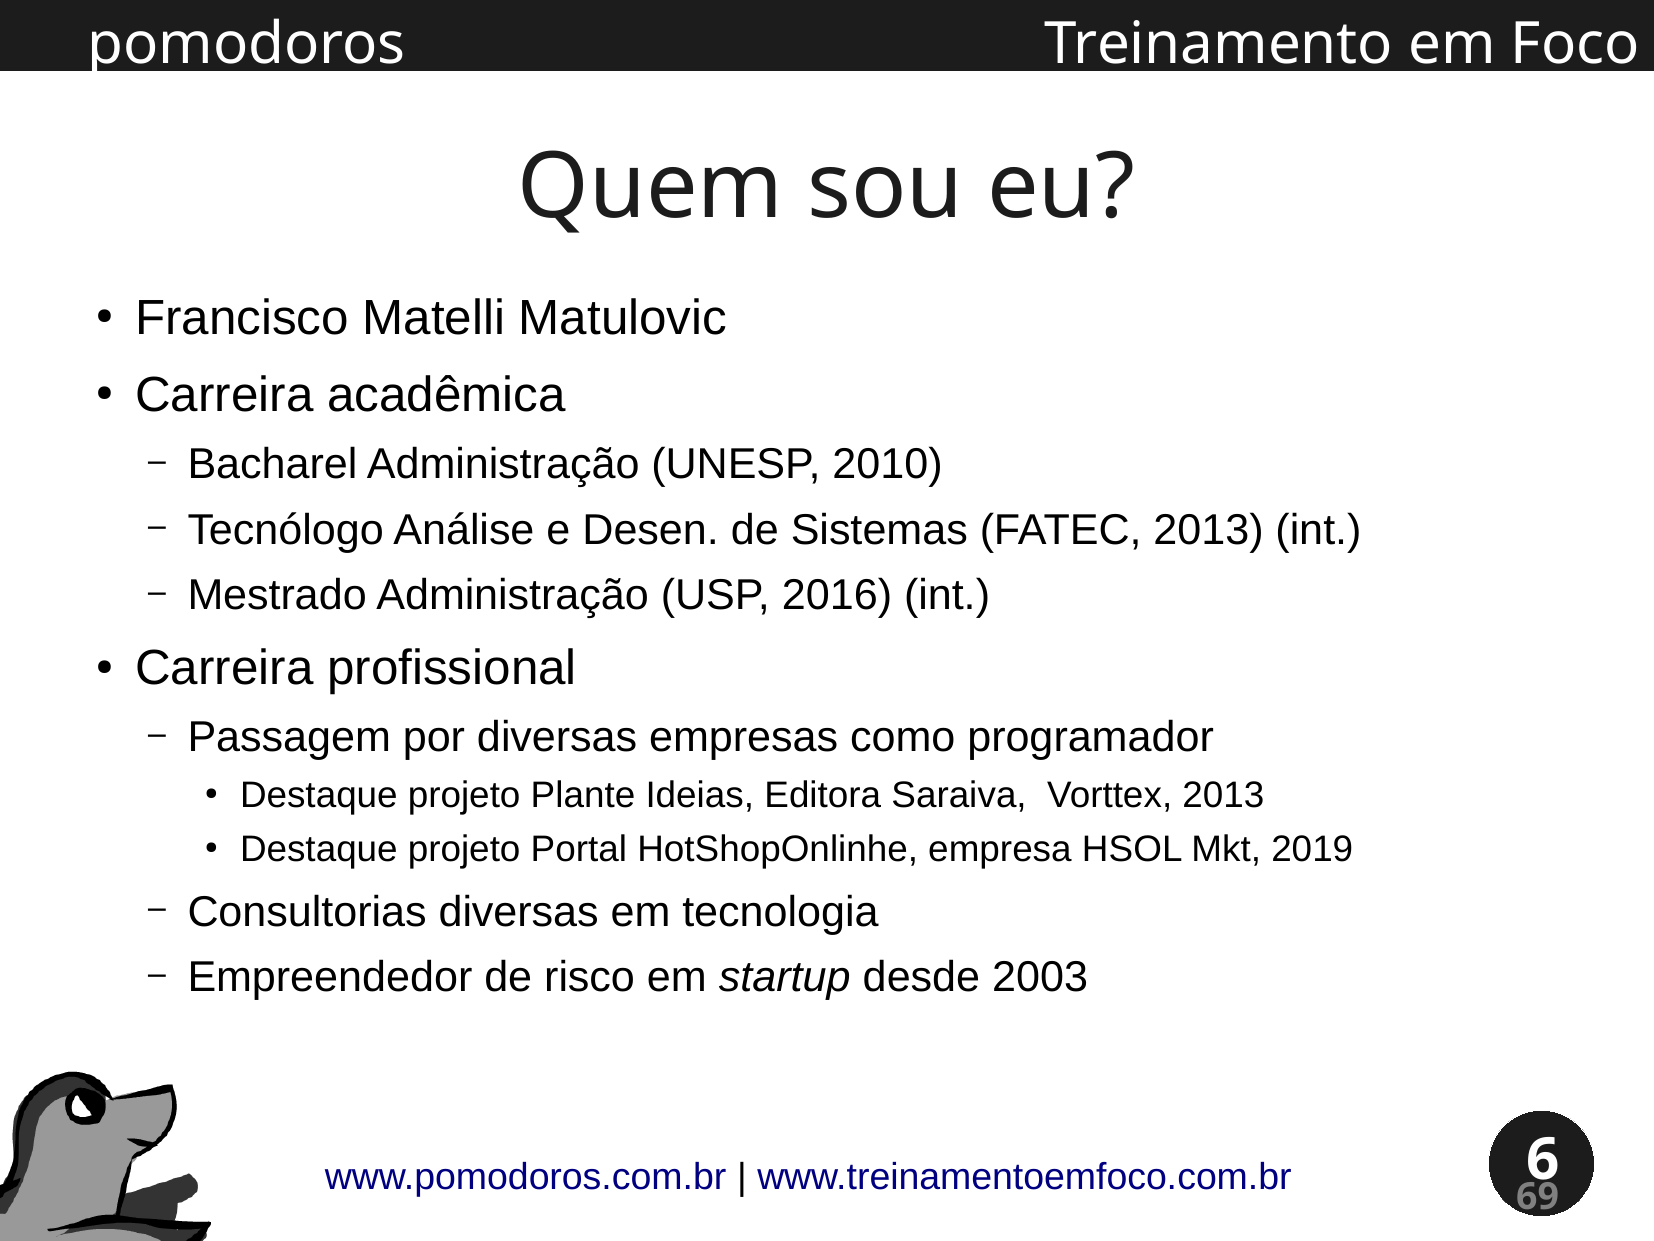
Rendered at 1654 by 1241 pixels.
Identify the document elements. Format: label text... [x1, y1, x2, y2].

picture [0, 1003, 249, 1241]
list Francisco Matelli Matulovic Carreira acadêmica Bacharel Administração (UNESP, 2010) Tecnólogo Análise e Desen. de Sistemas (FATEC, 2013) (int.) Mestrado Administração (USP, 2016) (int.) Carreira profissional Passagem por diversas empresas como programador Destaque projeto Plante Ideias, Editora Saraiva, Vorttex, 2013 Destaque projeto Portal HotShopOnlinhe, empresa HSOL Mkt, 2019 Consultorias diversas em tecnologia Empreendedor de risco em startup desde 2003 [82, 290, 1571, 1010]
title Quem sou eu? [82, 78, 1571, 287]
